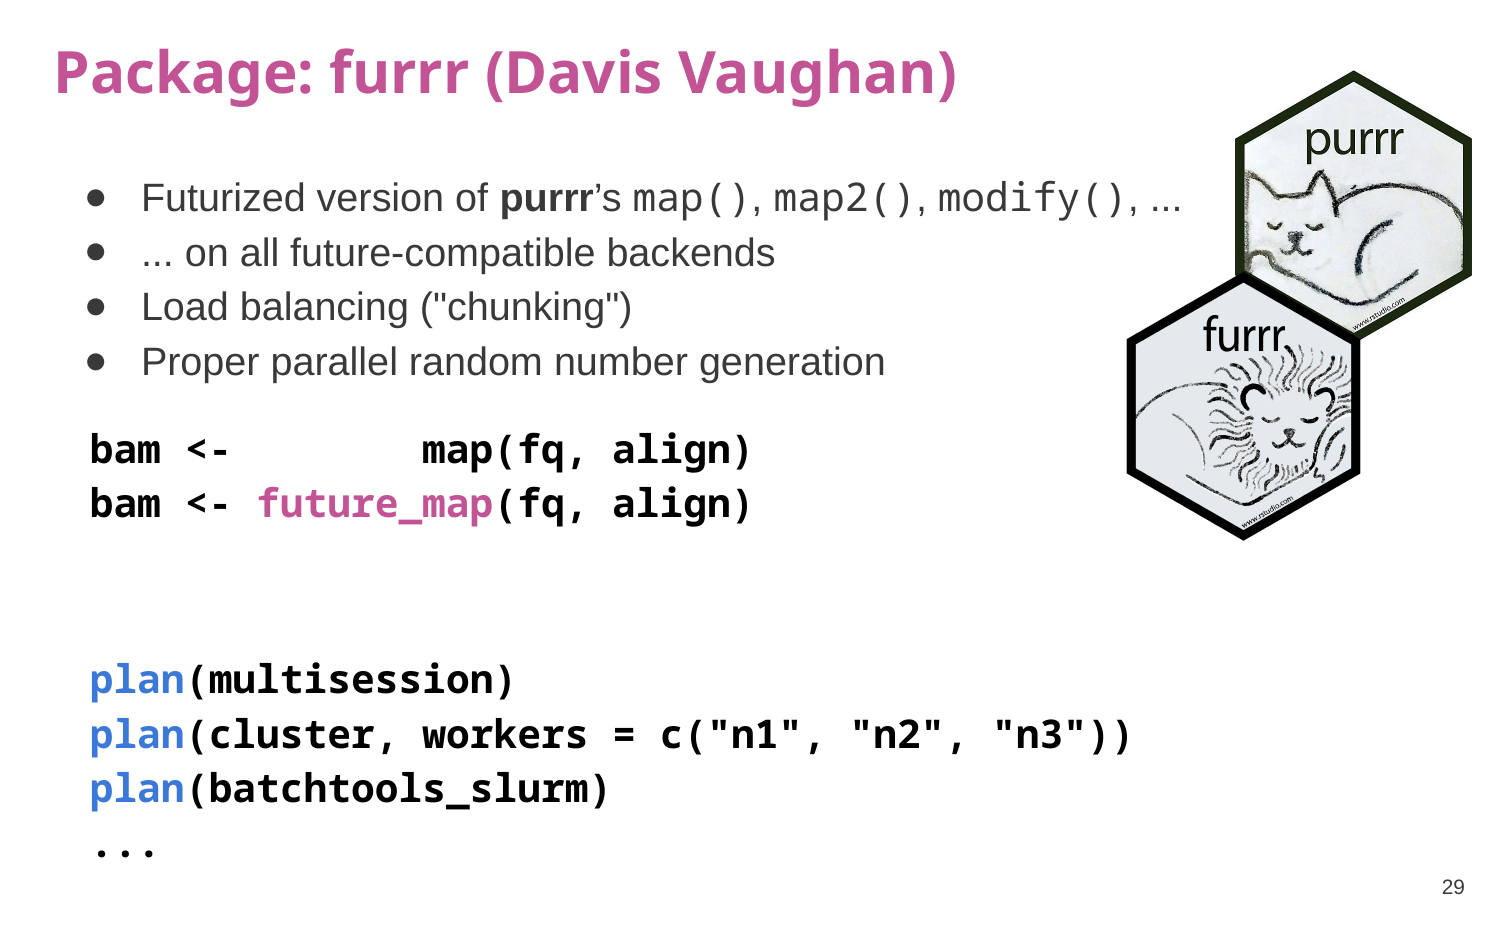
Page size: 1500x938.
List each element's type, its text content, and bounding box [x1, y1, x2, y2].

list Futurized version of purrr’s map(), map2(), modify(), ... ... on all future-compatible backends Load balancing ("chunking") Proper parallel random number generation bam <- map(fq, align) bam <- future_map(fq, align) plan(multisession) plan(cluster, workers = c("n1", "n2", "n3")) plan(batchtools_slurm) ... [51, 149, 1449, 923]
slide_number <number> [1389, 849, 1480, 922]
title Package: furrr (Davis Vaughan) [38, 20, 1463, 136]
picture [1125, 70, 1472, 543]
